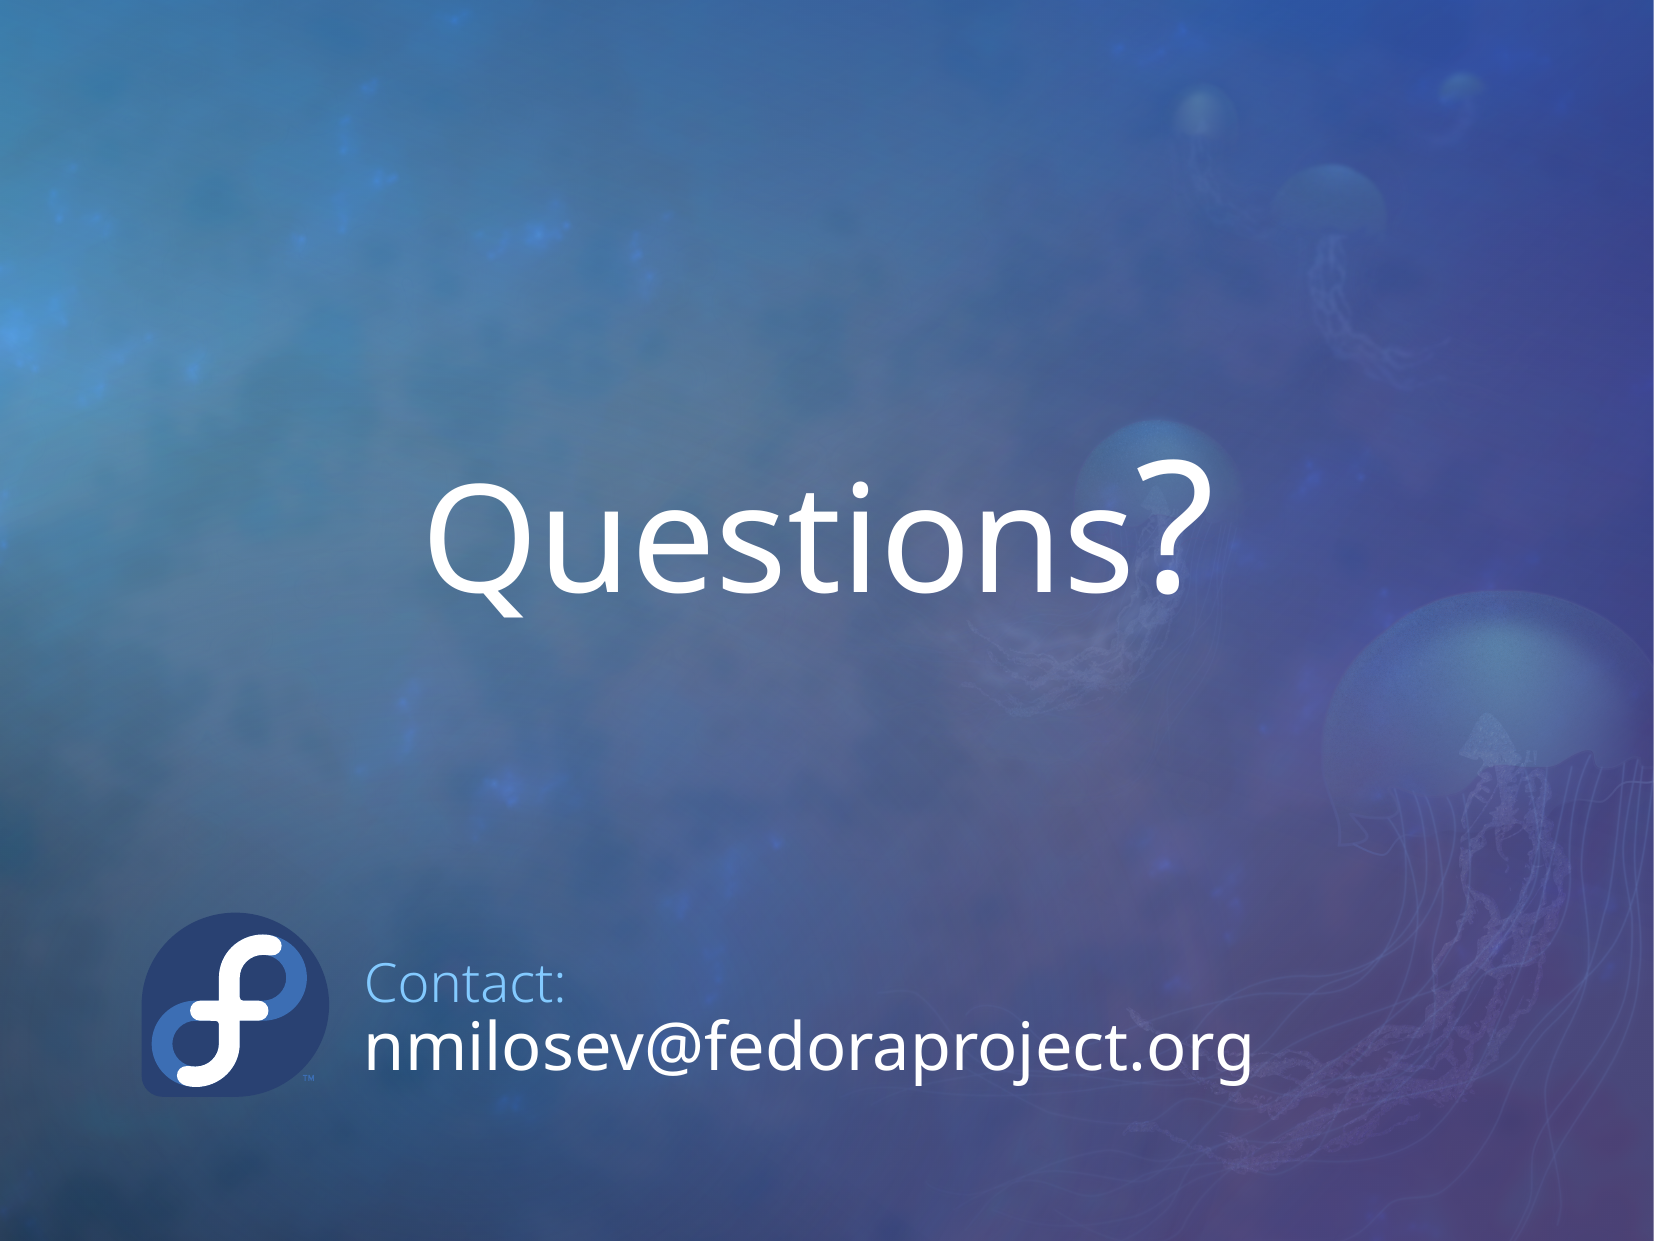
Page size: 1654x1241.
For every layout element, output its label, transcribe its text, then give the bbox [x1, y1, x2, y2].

picture [0, 0, 1654, 1241]
text_box Contact: [349, 937, 703, 1019]
title Questions? [30, 409, 1606, 633]
text_box nmilosev@fedoraproject.org [349, 991, 1455, 1089]
